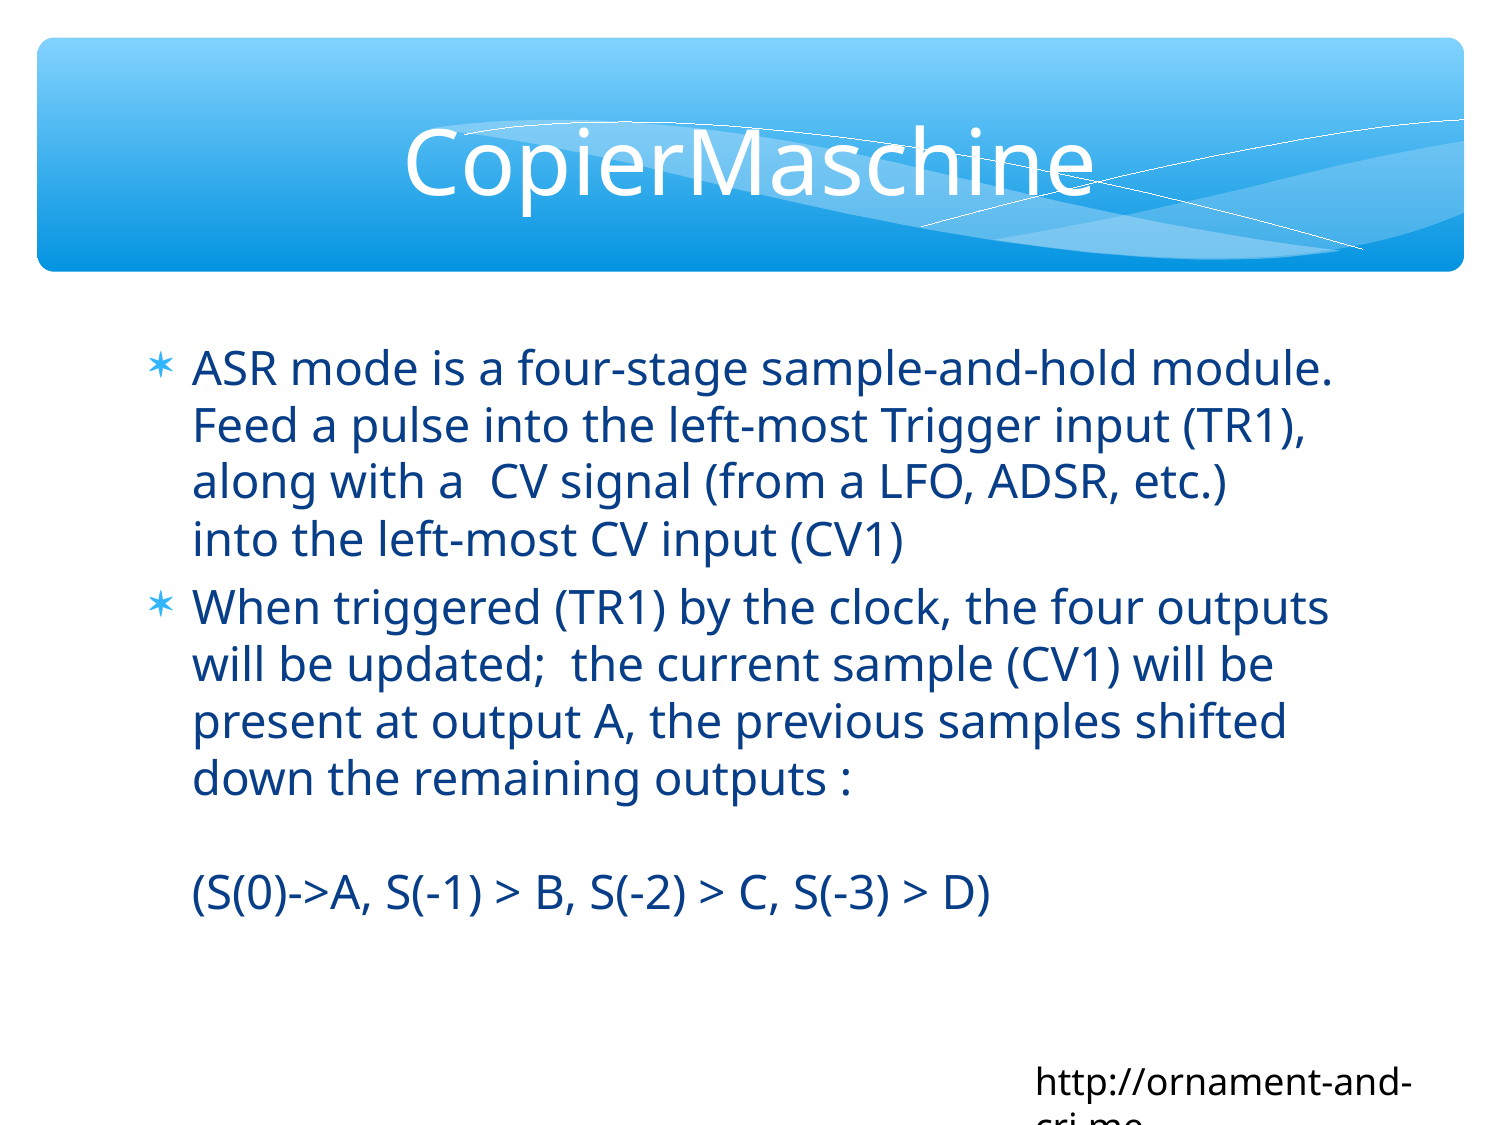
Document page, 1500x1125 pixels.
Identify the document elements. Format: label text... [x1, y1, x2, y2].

title CopierMaschine [75, 40, 1426, 276]
list ASR mode is a four-stage sample-and-hold module. Feed a pulse into the left-most Trigger input (TR1), along with a CV signal (from a LFO, ADSR, etc.) into the left-most CV input (CV1) When triggered (TR1) by the clock, the four outputs will be updated; the current sample (CV1) will be present at output A, the previous samples shifted down the remaining outputs : (S(0)->A, S(-1) > B, S(-2) > C, S(-3) > D) [134, 329, 1351, 983]
text_box http://ornament-and-cri.me [1020, 1050, 1481, 1111]
